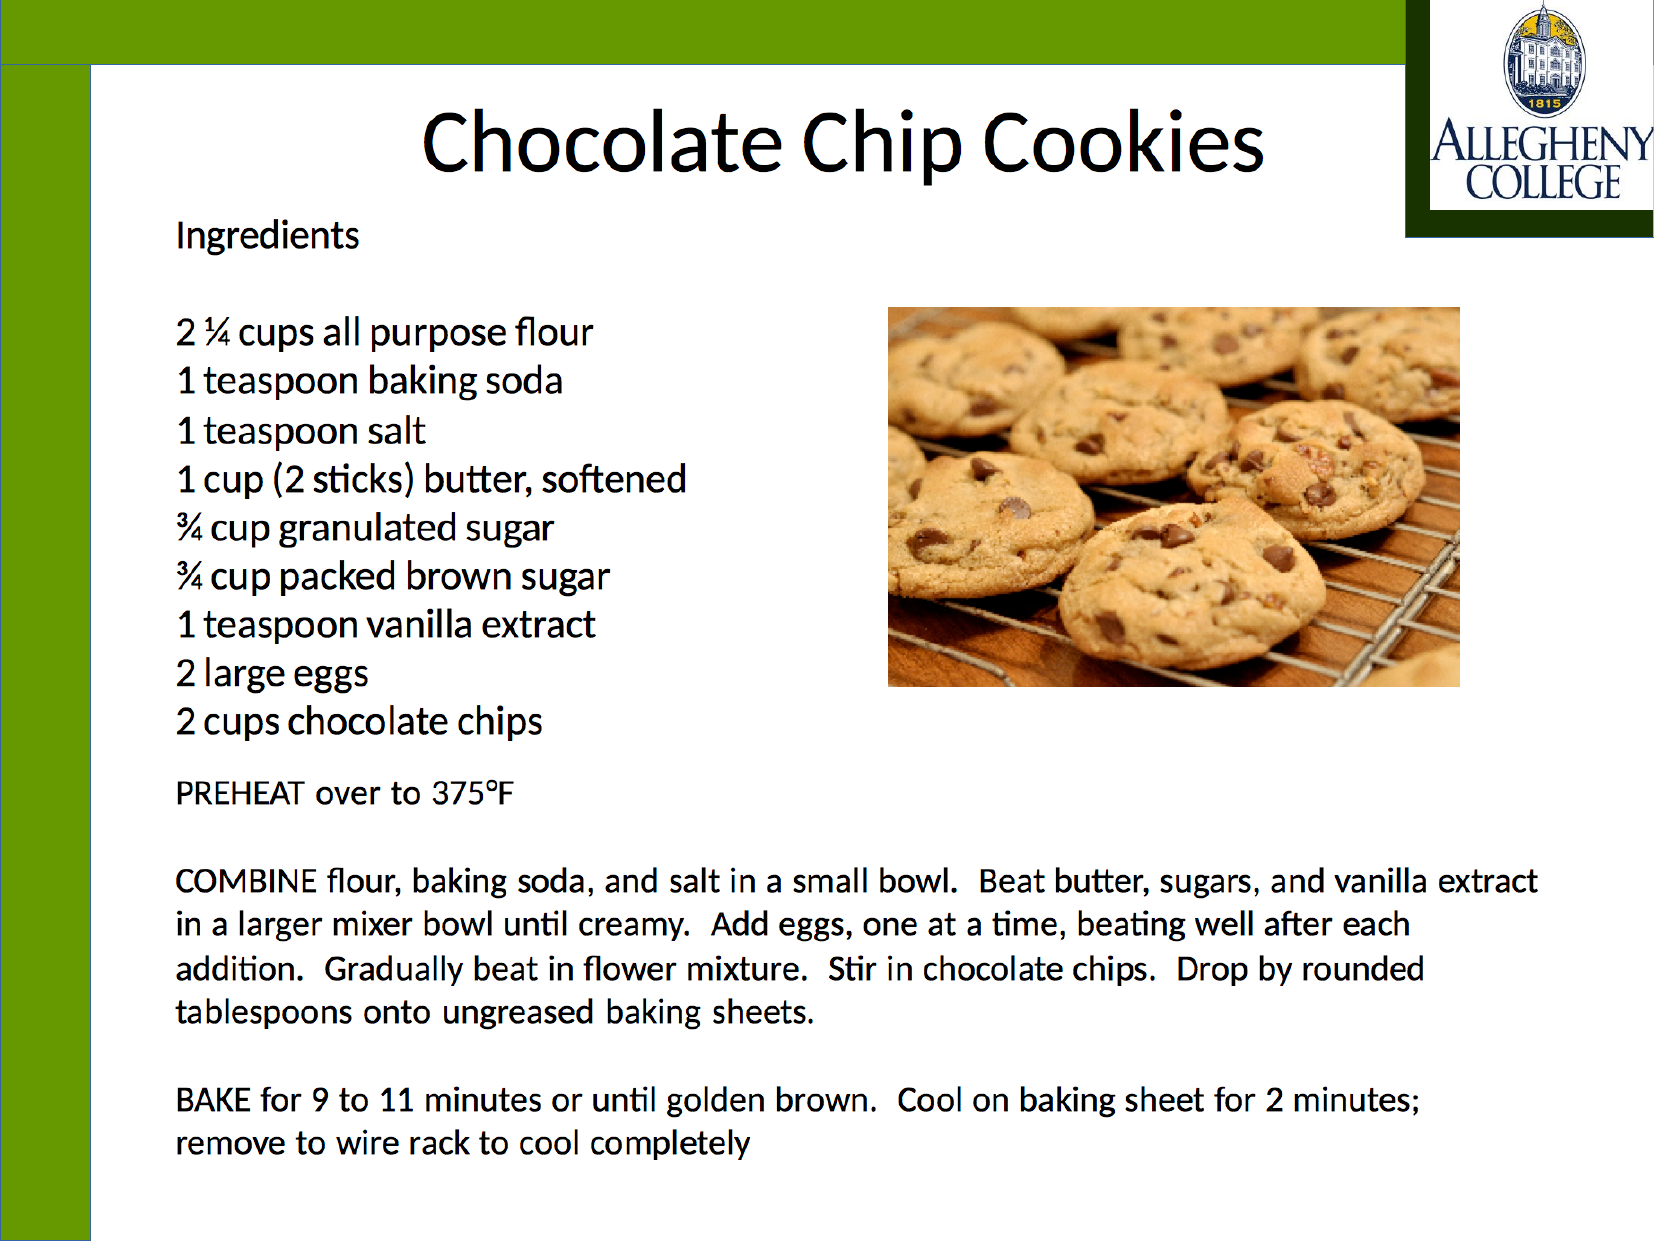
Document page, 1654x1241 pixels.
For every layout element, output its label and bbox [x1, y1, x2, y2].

picture [130, 86, 1553, 1166]
picture [1430, 0, 1654, 210]
text_box [0, 0, 1654, 1241]
